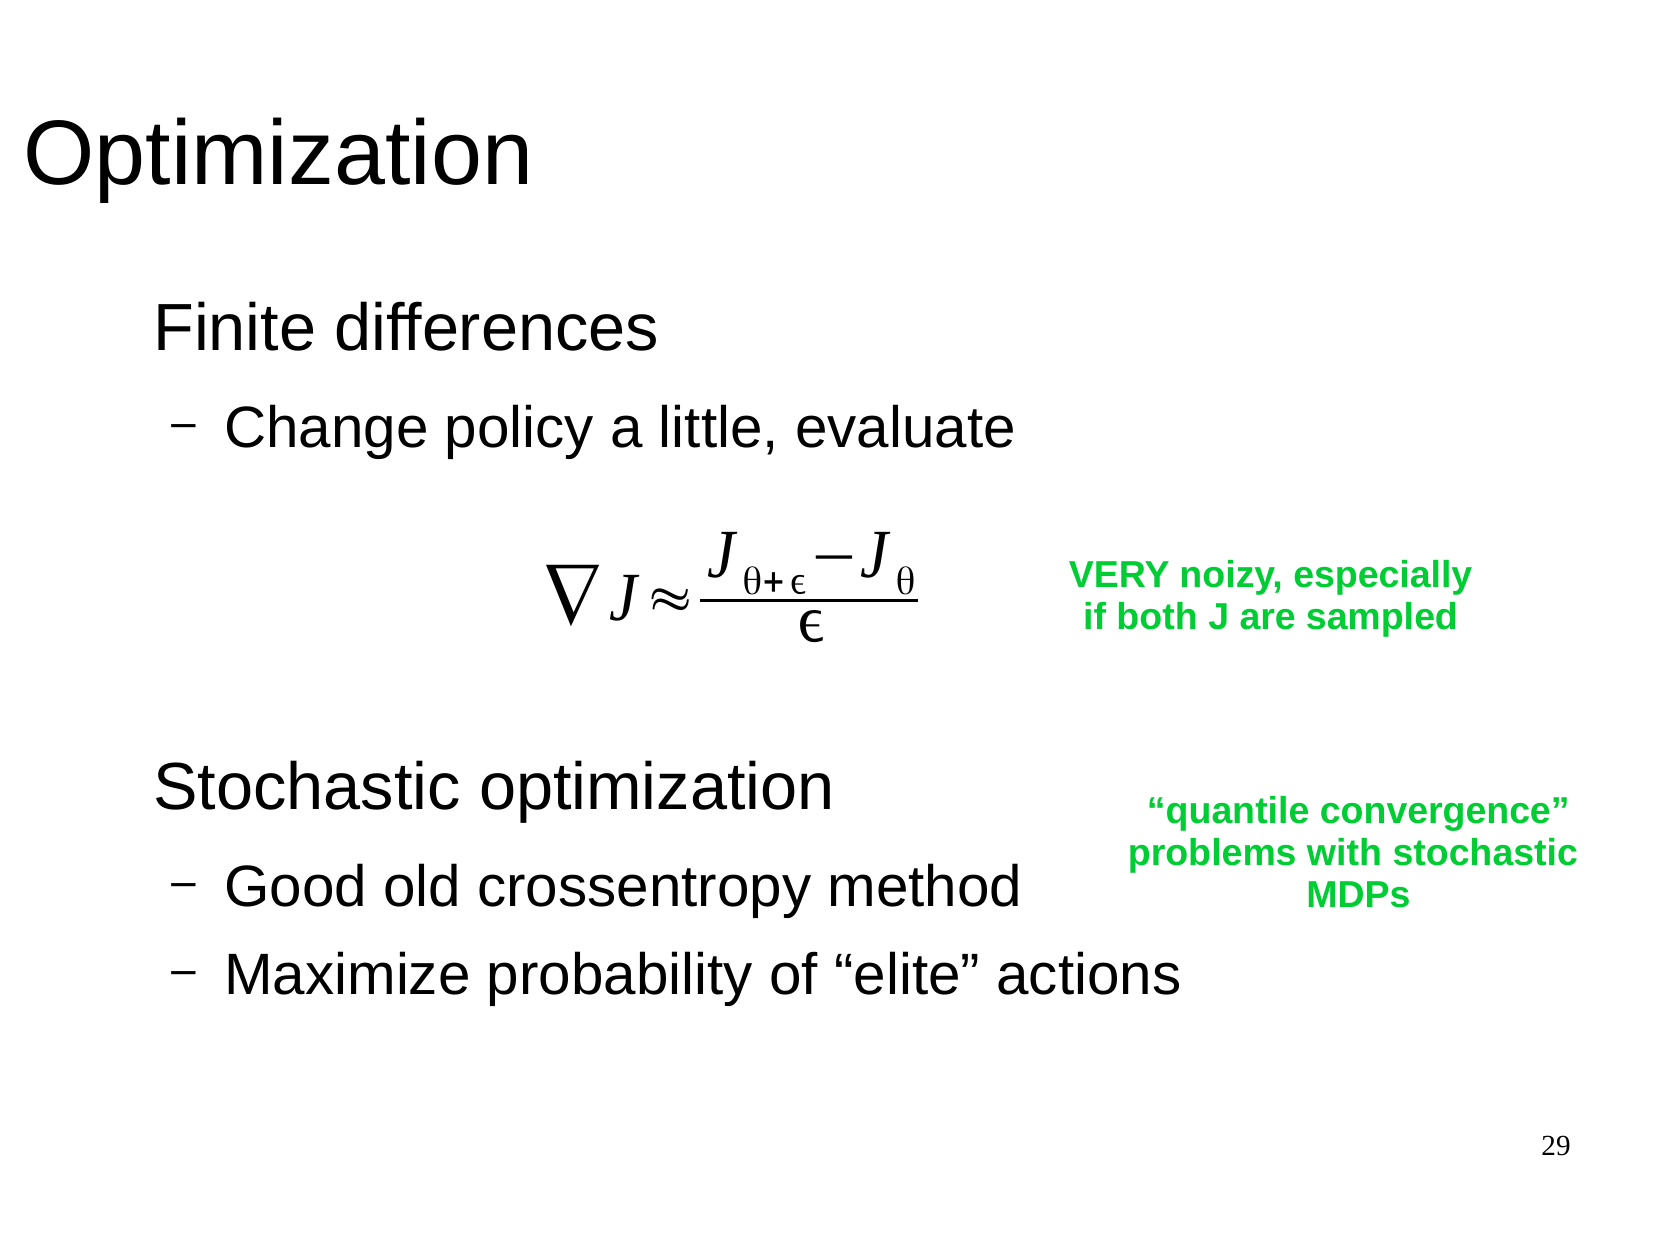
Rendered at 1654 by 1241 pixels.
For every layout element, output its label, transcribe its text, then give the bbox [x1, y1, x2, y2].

text_box VERY noizy, especially if both J are sampled [1054, 545, 1488, 645]
chart [526, 517, 938, 644]
list Finite differences Change policy a little, evaluate Stochastic optimization Good old crossentropy method Maximize probability of “elite” actions [82, 290, 1571, 1141]
text_box “quantile convergence” problems with stochastic MDPs [1113, 782, 1604, 924]
title Optimization [23, 49, 1512, 257]
